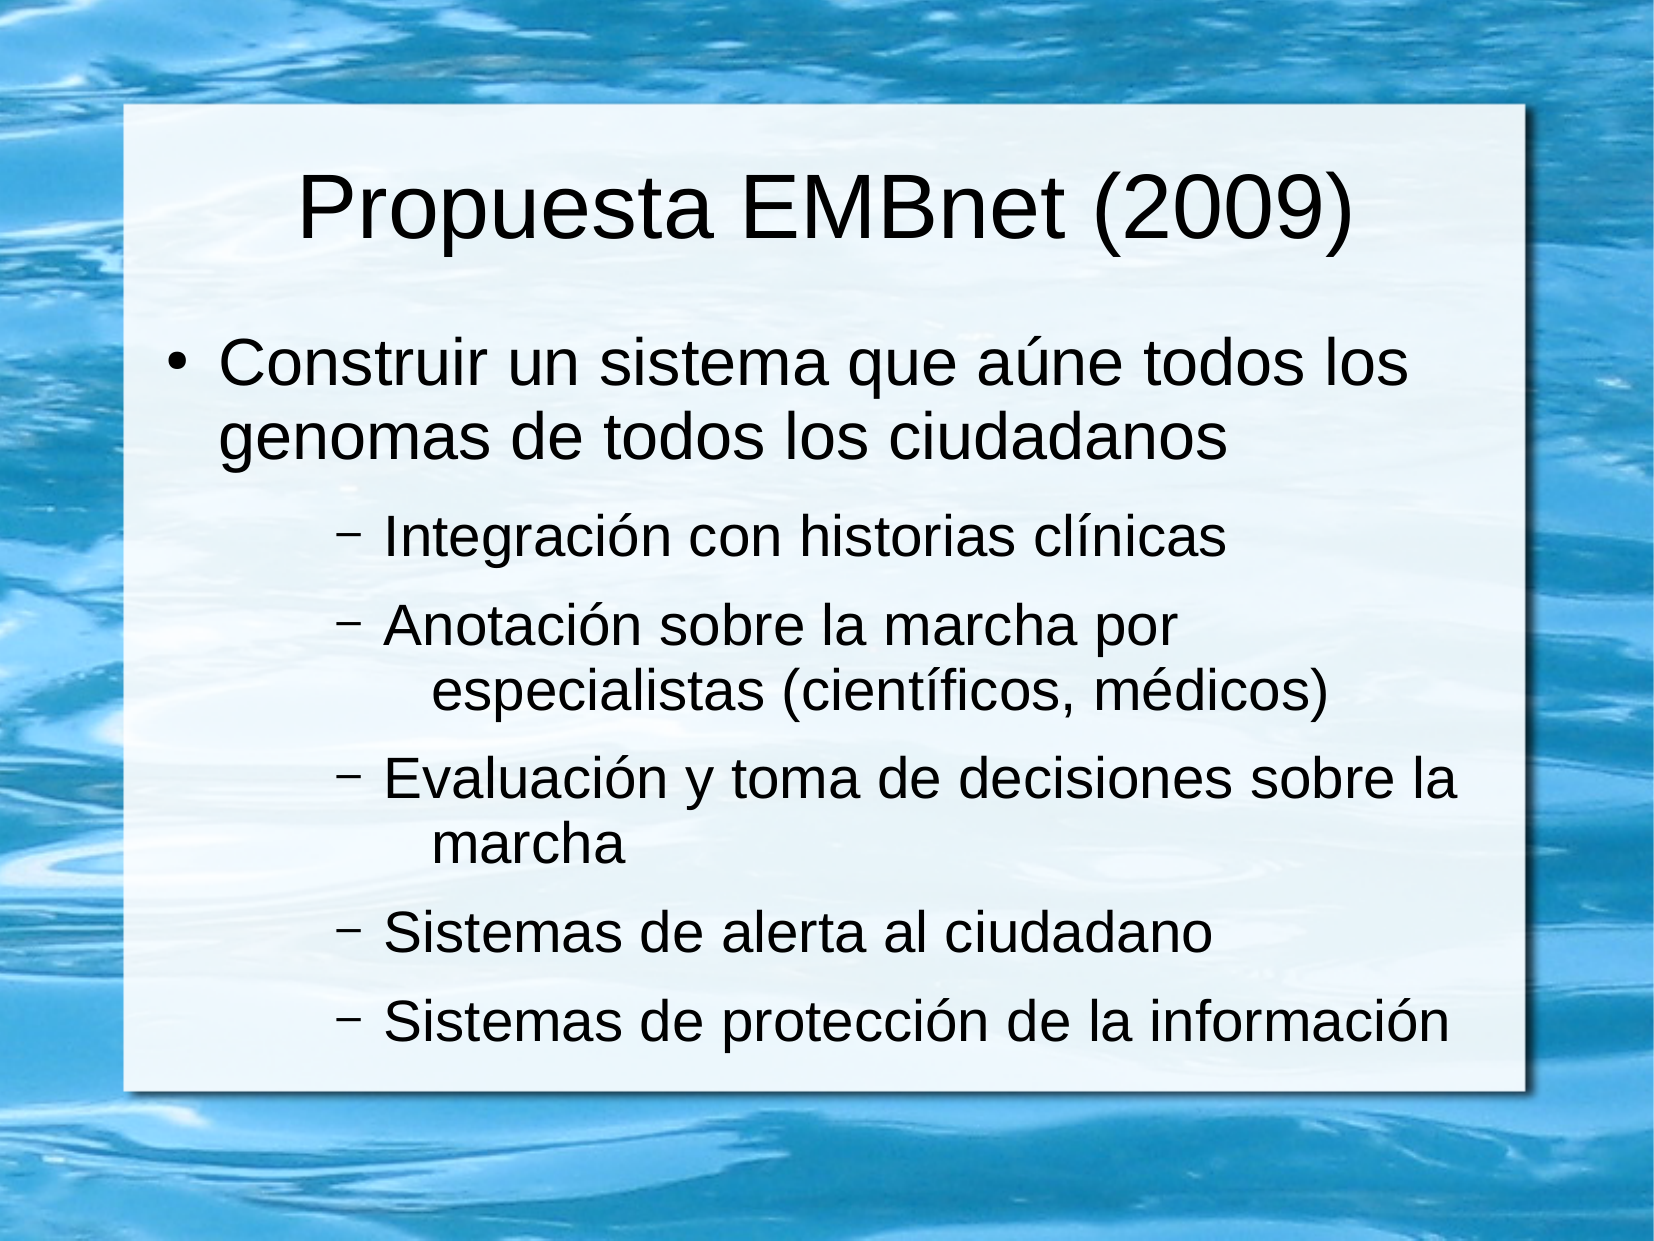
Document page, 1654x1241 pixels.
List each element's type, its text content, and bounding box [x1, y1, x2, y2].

title Propuesta EMBnet (2009) [147, 125, 1506, 288]
list Construir un sistema que aúne todos los genomas de todos los ciudadanos Integración con historias clínicas Anotación sobre la marcha por especialistas (científicos, médicos) Evaluación y toma de decisiones sobre la marcha Sistemas de alerta al ciudadano Sistemas de protección de la información [147, 324, 1506, 1129]
picture [0, 0, 1654, 1241]
